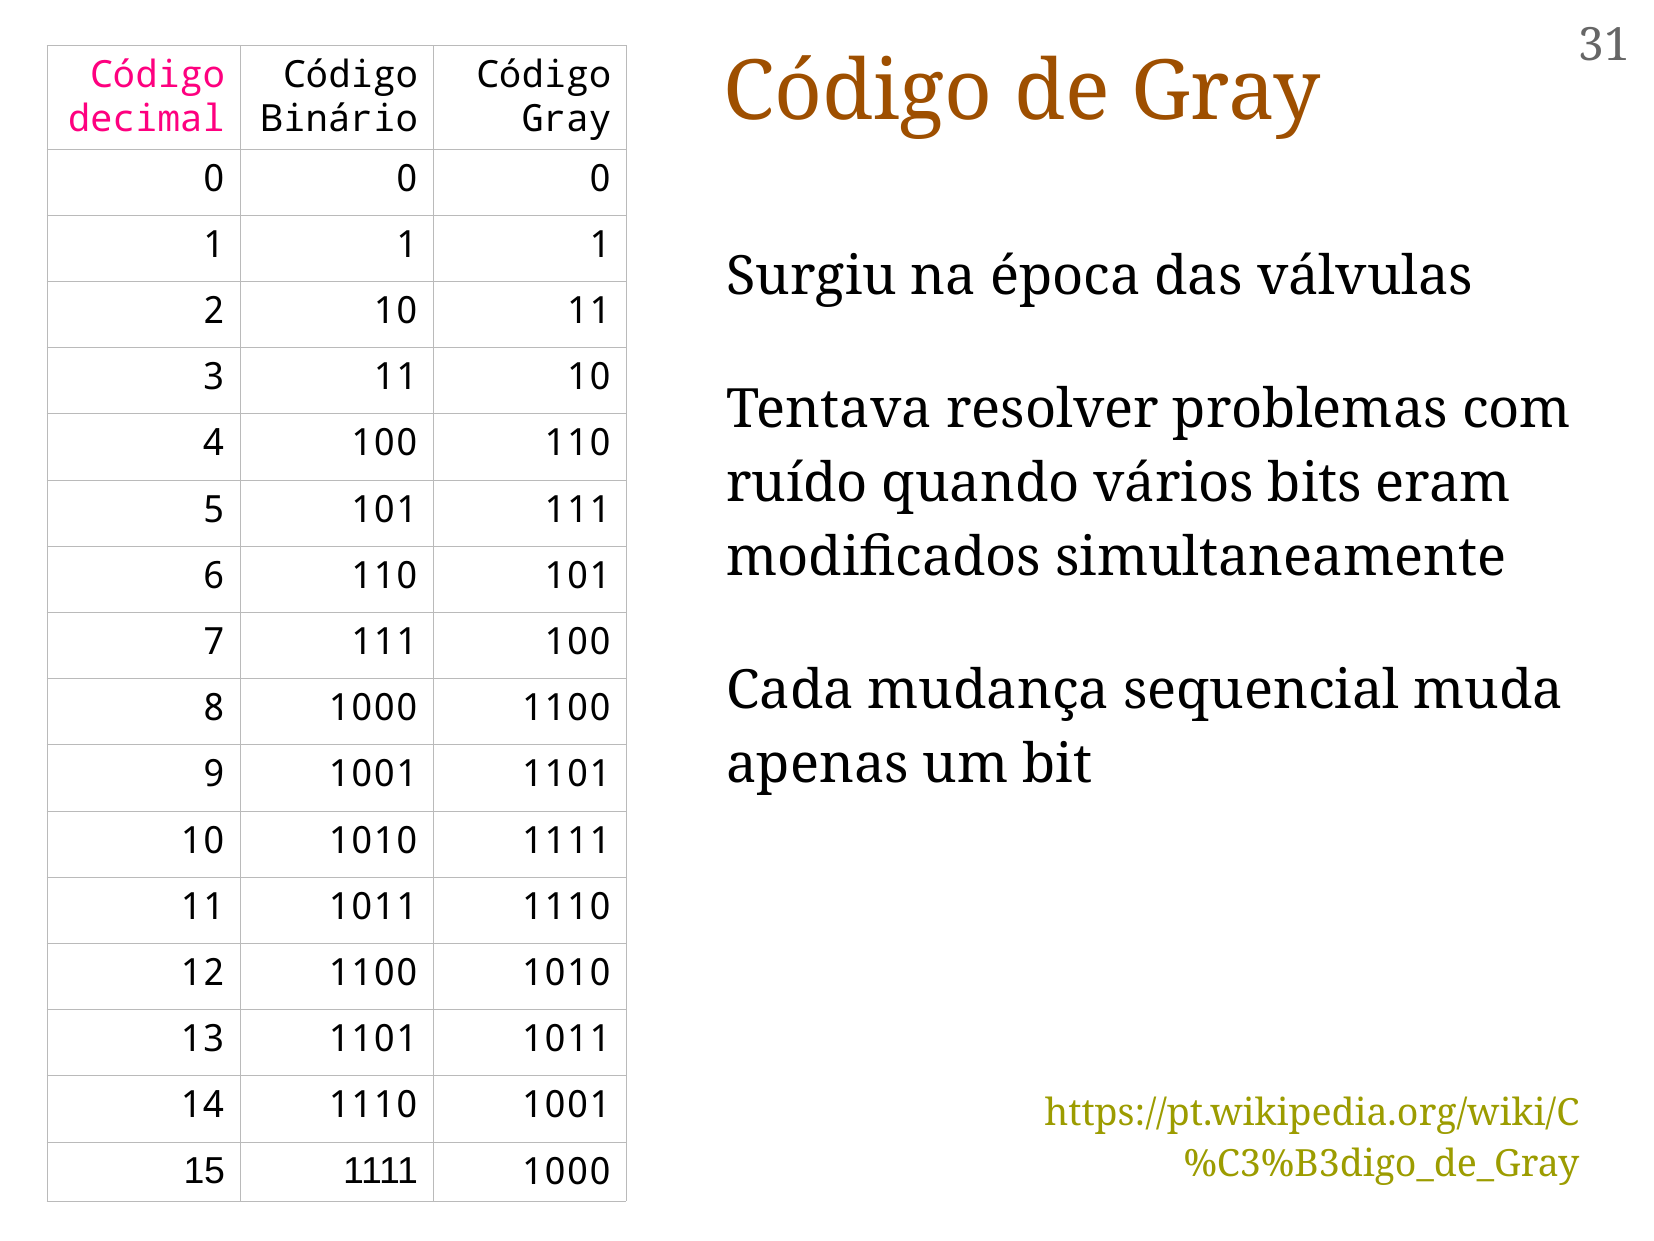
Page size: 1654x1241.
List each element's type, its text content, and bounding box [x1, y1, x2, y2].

table_cell 11 [241, 348, 433, 413]
table_cell 1101 [241, 1010, 433, 1075]
table_cell 101 [241, 481, 433, 546]
table_cell 11 [434, 282, 626, 347]
table_cell 0 [48, 150, 240, 215]
table_cell 101 [434, 547, 626, 612]
table_header Código Binário [241, 46, 433, 149]
table_cell 0 [434, 150, 626, 215]
table_cell 1010 [434, 944, 626, 1009]
table_cell 0 [241, 150, 433, 215]
table_cell 111 [241, 613, 433, 678]
title Código de Gray [723, 29, 1595, 148]
text_box https://pt.wikipedia.org/wiki/C%C3%B3digo_de_Gray [738, 1077, 1595, 1207]
table_cell 9 [48, 745, 240, 811]
table_cell 1 [48, 216, 240, 281]
table_cell 1000 [241, 679, 433, 744]
table_cell 8 [48, 679, 240, 744]
table_cell 1111 [434, 812, 626, 877]
table_cell 1011 [434, 1010, 626, 1075]
table_cell 1110 [434, 878, 626, 943]
table_cell 10 [48, 812, 240, 877]
table_cell 1100 [241, 944, 433, 1009]
table_cell 10 [434, 348, 626, 413]
table_cell 15 [48, 1143, 240, 1201]
table_cell 1 [241, 216, 433, 281]
table_cell 2 [48, 282, 240, 347]
table_cell 12 [48, 944, 240, 1009]
table_cell 10 [241, 282, 433, 347]
table_cell 100 [434, 613, 626, 678]
table_cell 11 [48, 878, 240, 943]
table_cell 1 [434, 216, 626, 281]
table_cell 1001 [241, 745, 433, 811]
table_cell 1011 [241, 878, 433, 943]
table_header Código Gray [434, 46, 626, 149]
table_cell 1000 [434, 1143, 626, 1201]
list Surgiu na época das válvulas Tentava resolver problemas com ruído quando vários bits eram modificados simultaneamente Cada mudança sequencial muda apenas um bit [723, 236, 1595, 1211]
table_cell 14 [48, 1076, 240, 1142]
table_cell 7 [48, 613, 240, 678]
table_cell 100 [241, 414, 433, 480]
table_cell 1010 [241, 812, 433, 877]
table_cell 1110 [241, 1076, 433, 1142]
table_cell 1101 [434, 745, 626, 811]
table_cell 1100 [434, 679, 626, 744]
table_cell 1001 [434, 1076, 626, 1142]
table_header Código decimal [48, 46, 240, 149]
table_cell 110 [241, 547, 433, 612]
table_cell 5 [48, 481, 240, 546]
table_cell 13 [48, 1010, 240, 1075]
table_cell 4 [48, 414, 240, 480]
table_cell 6 [48, 547, 240, 612]
table_cell 3 [48, 348, 240, 413]
table_cell 111 [434, 481, 626, 546]
table_cell 110 [434, 414, 626, 480]
table_cell 1111 [241, 1143, 433, 1201]
